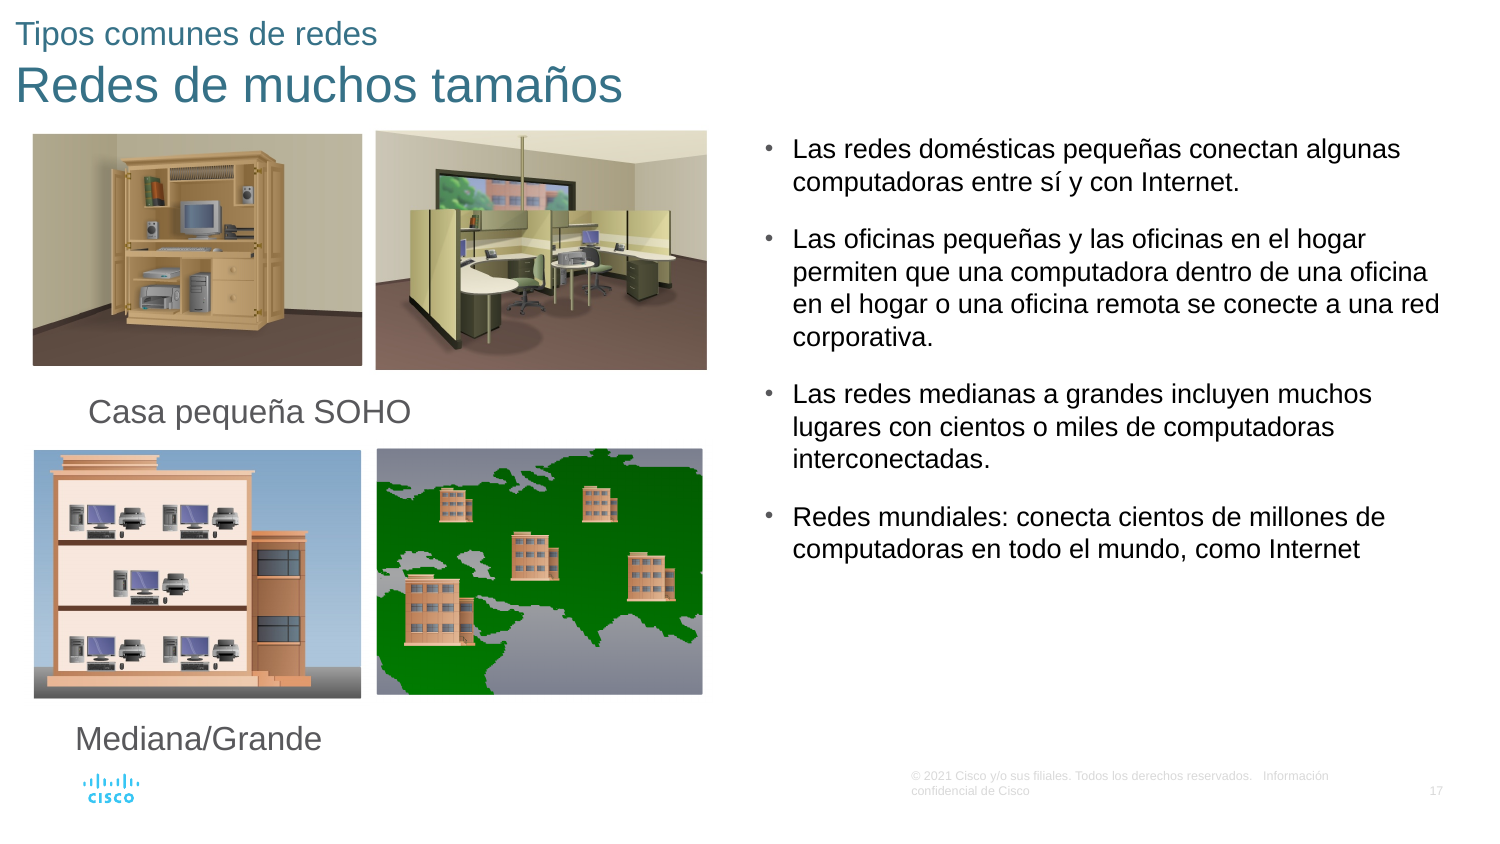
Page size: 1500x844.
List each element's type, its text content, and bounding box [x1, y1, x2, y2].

picture [24, 439, 713, 706]
text_box Casa pequeña SOHO [0, 379, 713, 439]
title Tipos comunes de redes Redes de muchos tamaños [0, 0, 1500, 125]
text_box Mediana/Grande [28, 705, 713, 766]
list Las redes domésticas pequeñas conectan algunas computadoras entre sí y con Internet. Las oficinas pequeñas y las oficinas en el hogar permiten que una computadora dentro de una oficina en el hogar o una oficina remota se conecte a una red corporativa. Las redes medianas a grandes incluyen muchos lugares con cientos o miles de computadoras interconectadas. Redes mundiales: conecta cientos de millones de computadoras en todo el mundo, como Internet [750, 124, 1473, 773]
picture [24, 124, 713, 376]
